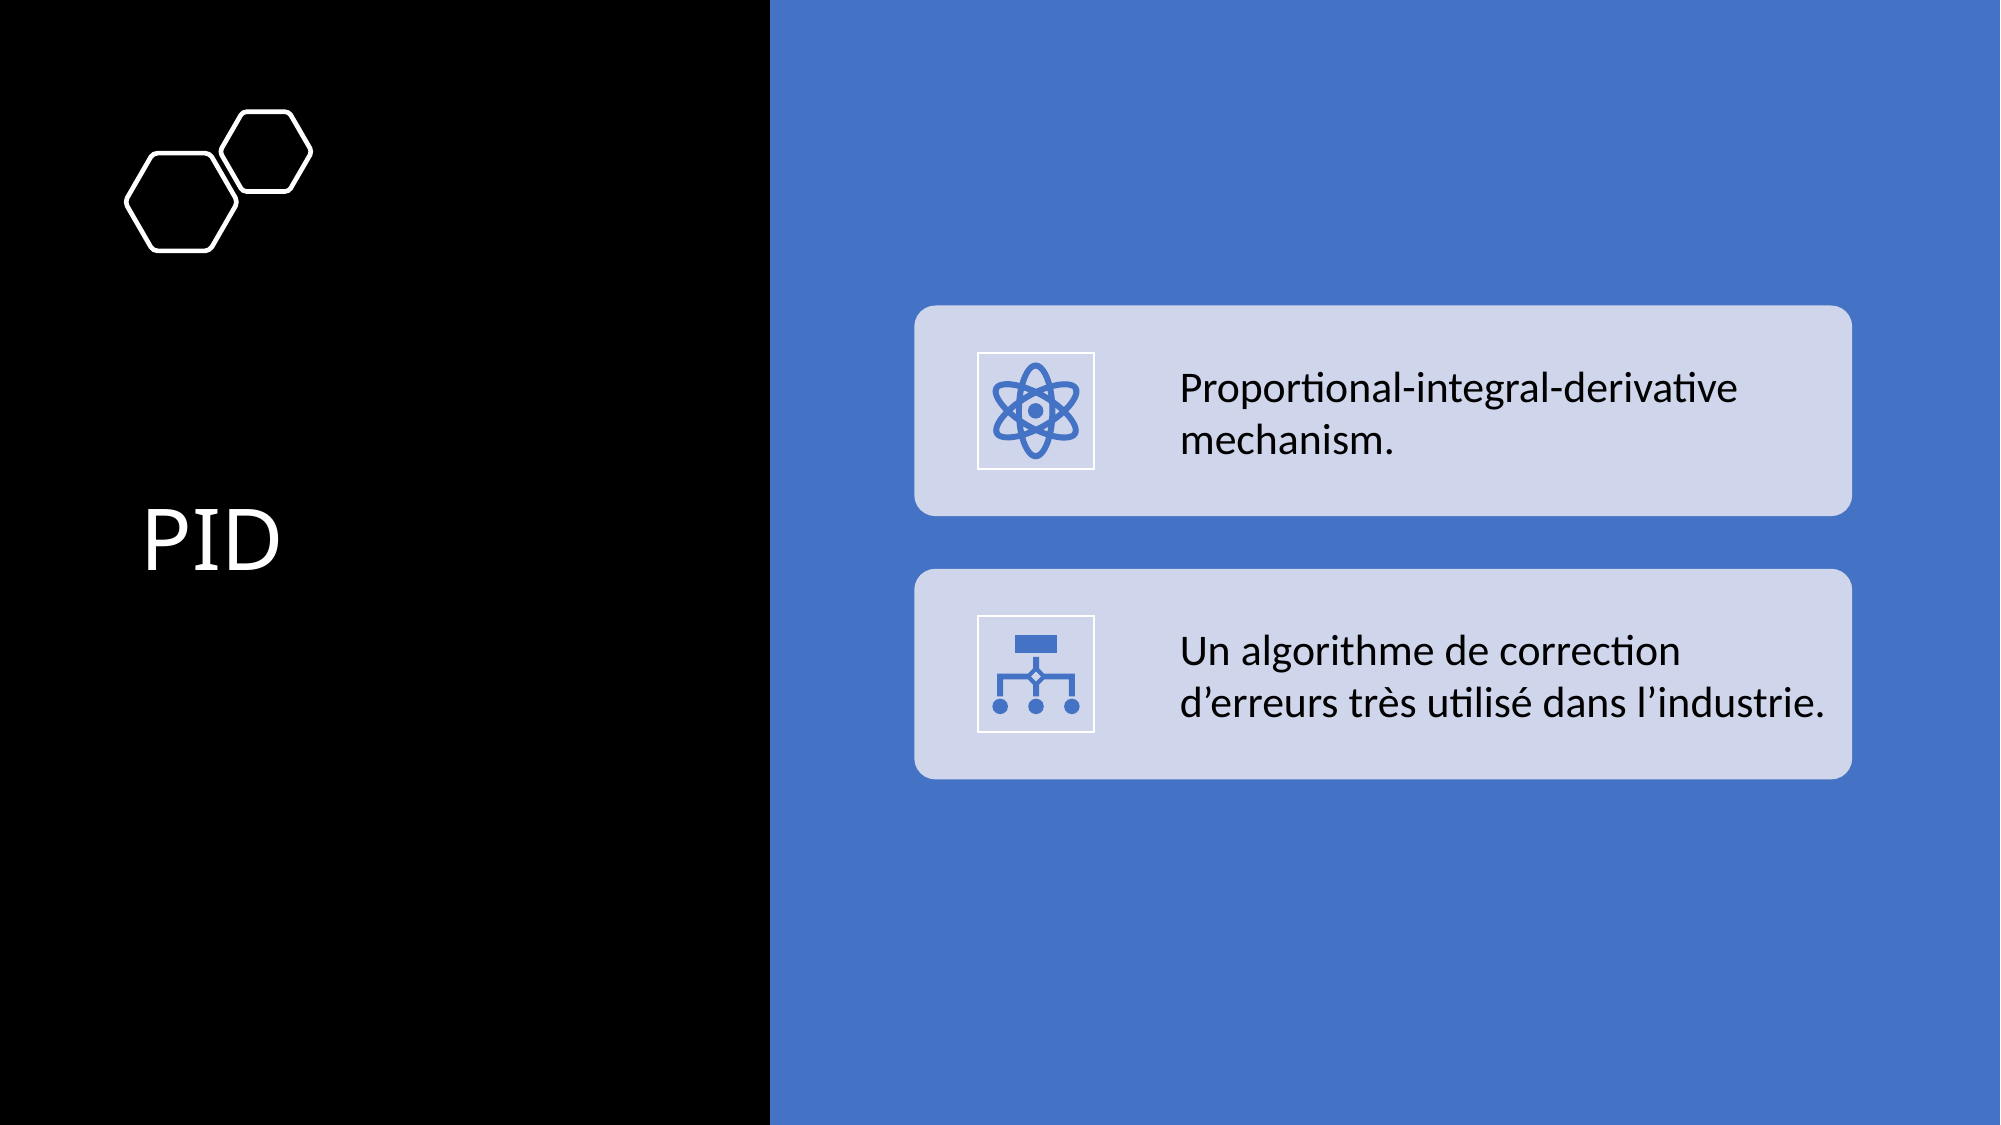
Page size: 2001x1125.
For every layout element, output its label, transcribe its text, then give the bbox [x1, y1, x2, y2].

text_box [0, 0, 2000, 1125]
text_box Proportional-integral-derivative mechanism. [1157, 305, 1853, 517]
text_box Un algorithme de correction d’erreurs très utilisé dans l’industrie. [1157, 568, 1853, 780]
title PID [125, 191, 714, 894]
